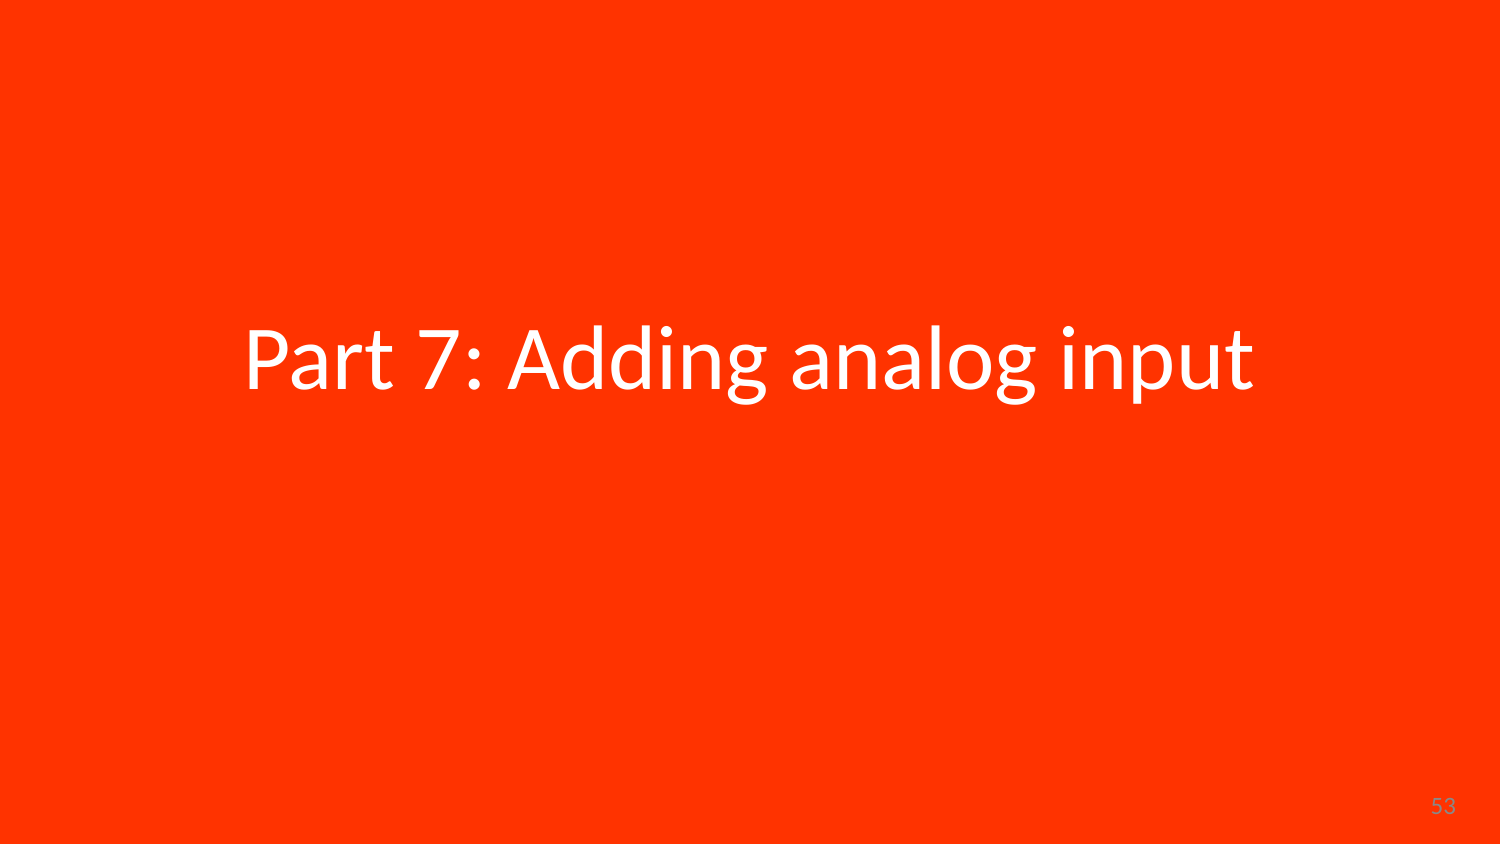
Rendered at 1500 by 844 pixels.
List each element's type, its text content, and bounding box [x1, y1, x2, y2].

text_box 53 [1415, 782, 1500, 828]
title Part 7: Adding analog input [112, 262, 1388, 443]
